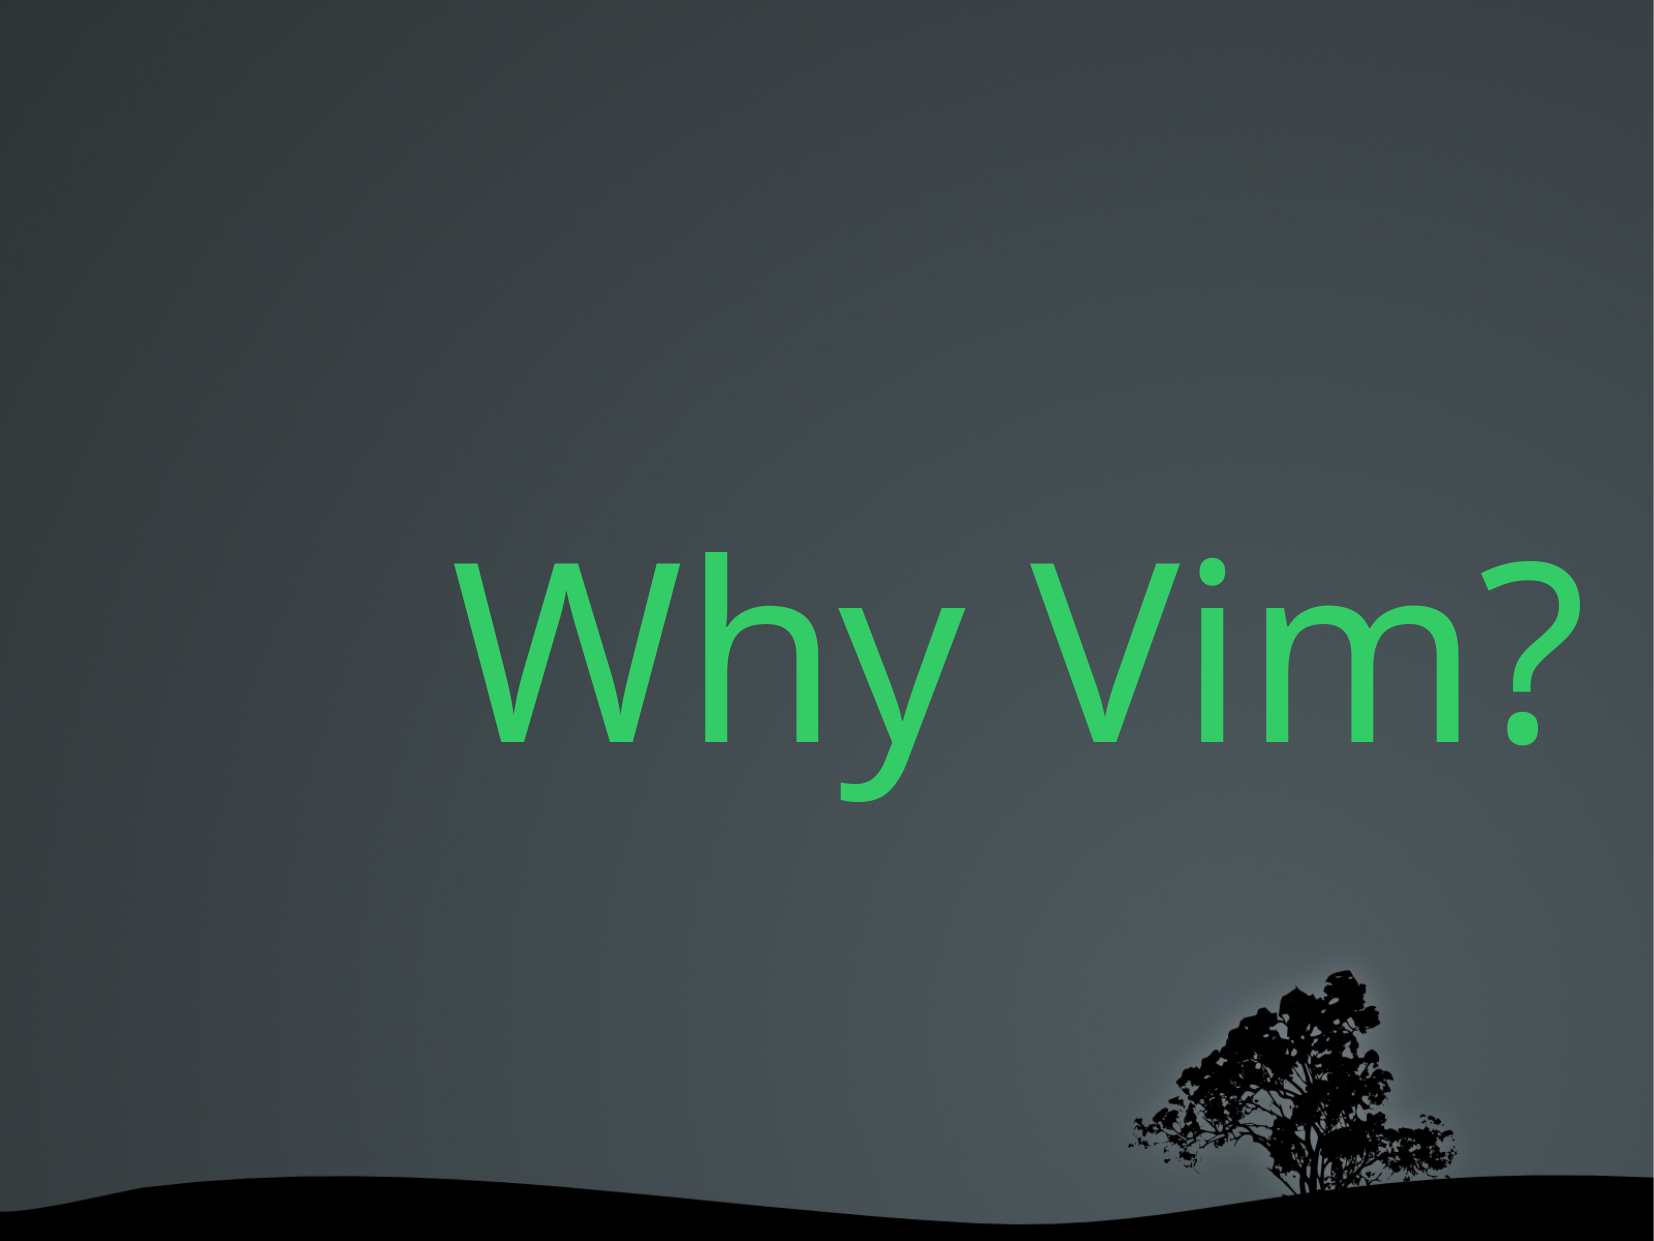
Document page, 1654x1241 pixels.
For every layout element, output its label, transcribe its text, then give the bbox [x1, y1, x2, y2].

text_box Why Vim? [436, 468, 1217, 773]
picture [0, 0, 1654, 1241]
